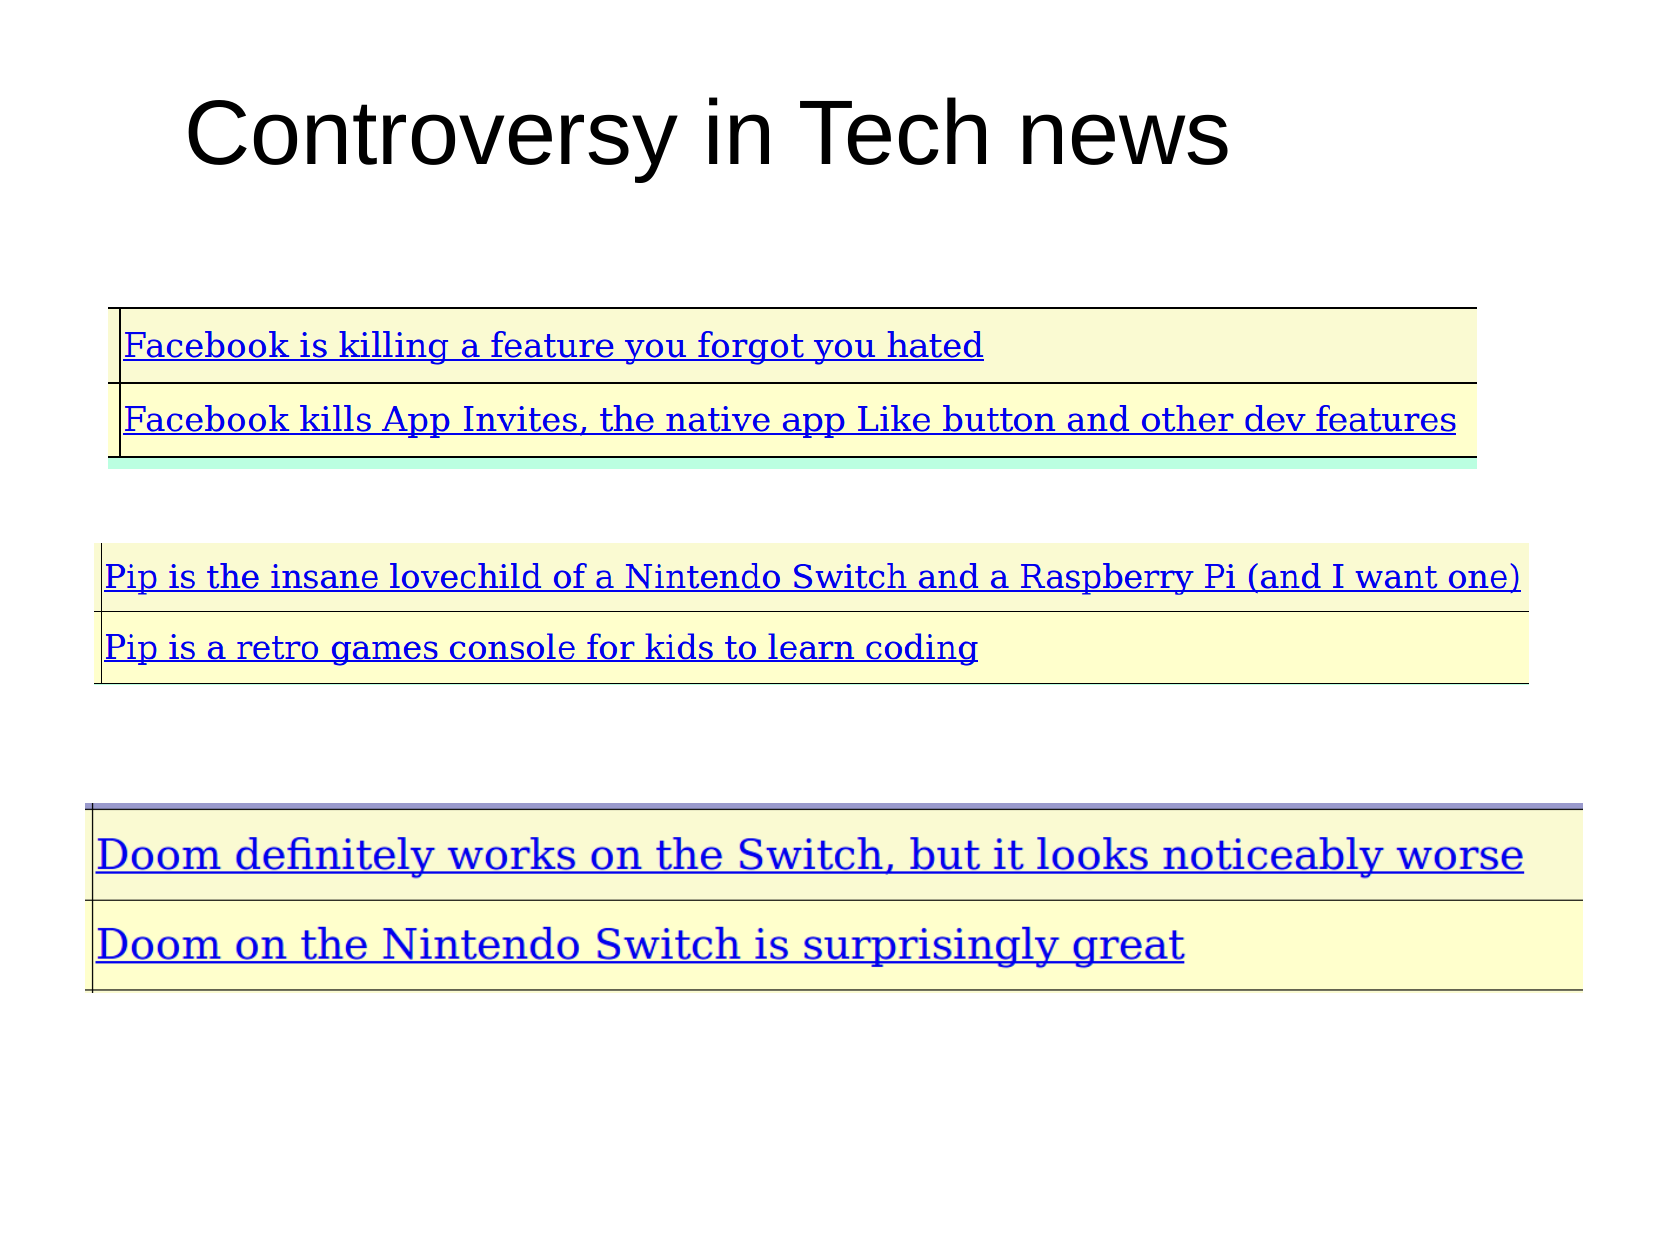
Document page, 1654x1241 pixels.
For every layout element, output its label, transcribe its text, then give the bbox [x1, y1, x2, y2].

picture [94, 543, 1529, 685]
subtitle [82, 290, 1571, 1010]
picture [85, 803, 1583, 993]
title Controversy in Tech news [0, 29, 1453, 237]
picture [108, 307, 1477, 469]
